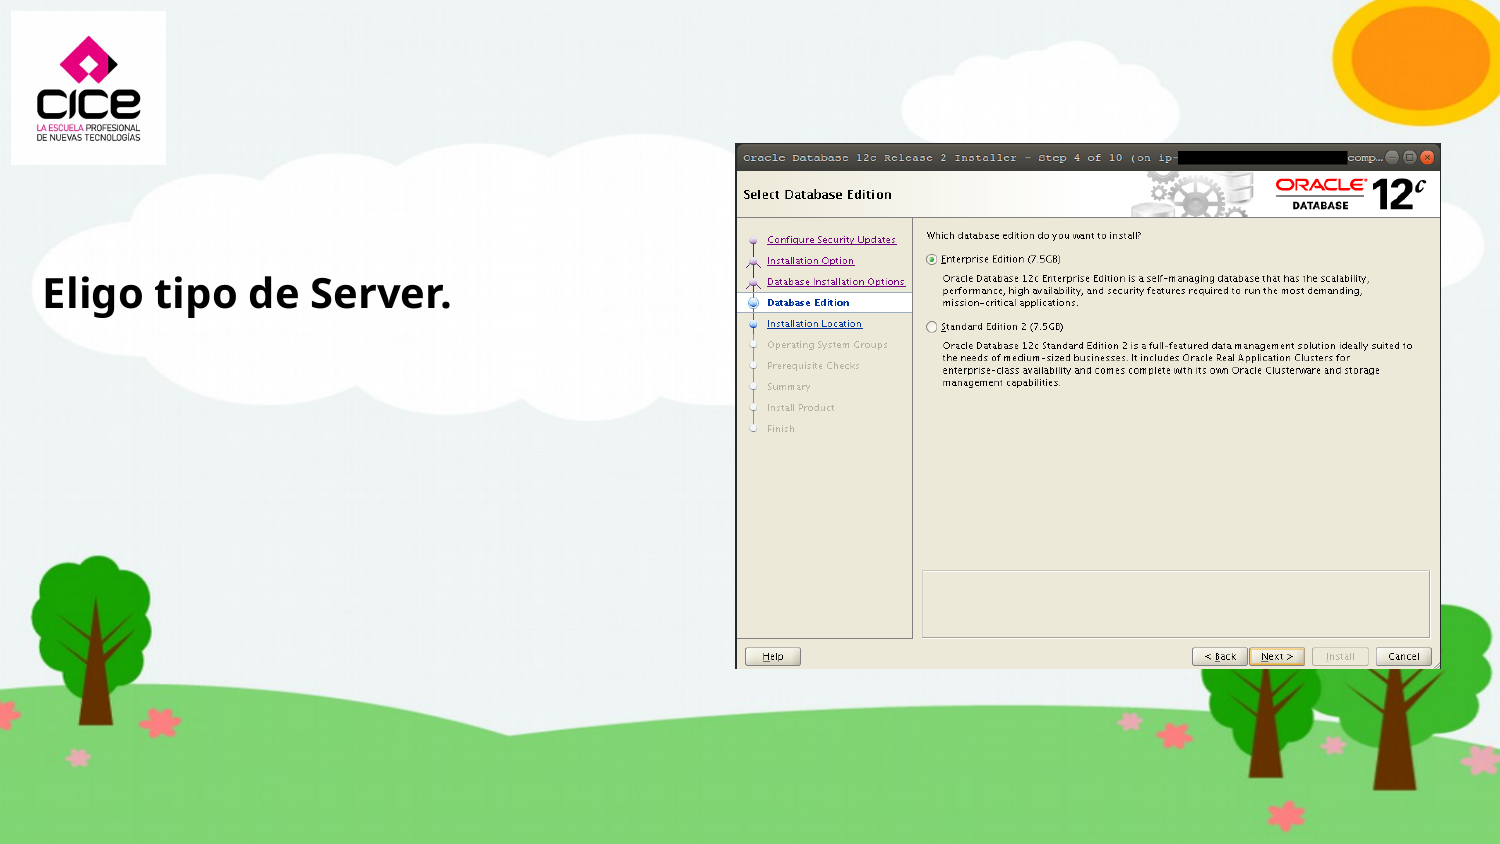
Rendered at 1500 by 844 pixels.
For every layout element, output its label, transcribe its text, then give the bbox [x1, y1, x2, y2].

picture [0, 0, 1500, 844]
title Eligo tipo de Server. [42, 192, 541, 393]
